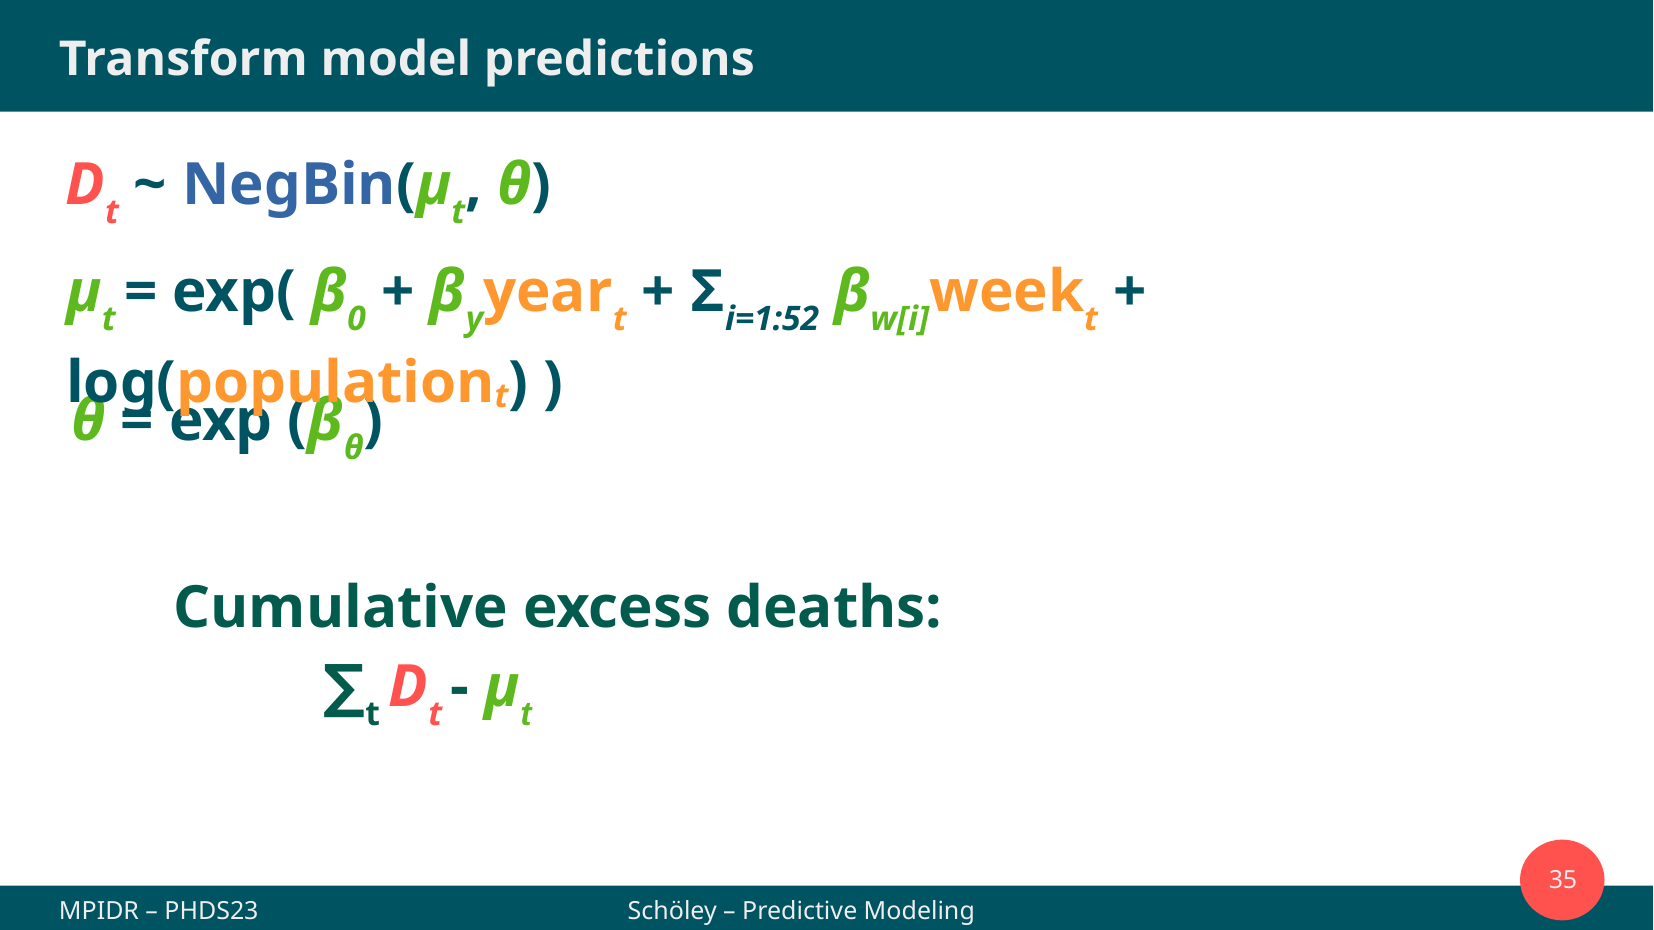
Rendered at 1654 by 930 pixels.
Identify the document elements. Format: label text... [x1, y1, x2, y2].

text_box Cumulative excess deaths: ∑t Dt - μt [158, 557, 1212, 723]
text_box θ = exp (βθ) [56, 416, 385, 468]
title Transform model predictions [58, 0, 1594, 117]
text_box μt = exp( β0 + βyyeart + Σi=1:52 βw[i]weekt + log(populationt) ) [51, 241, 1632, 416]
text_box Dt ~ NegBin(μt, θ) [50, 134, 535, 231]
